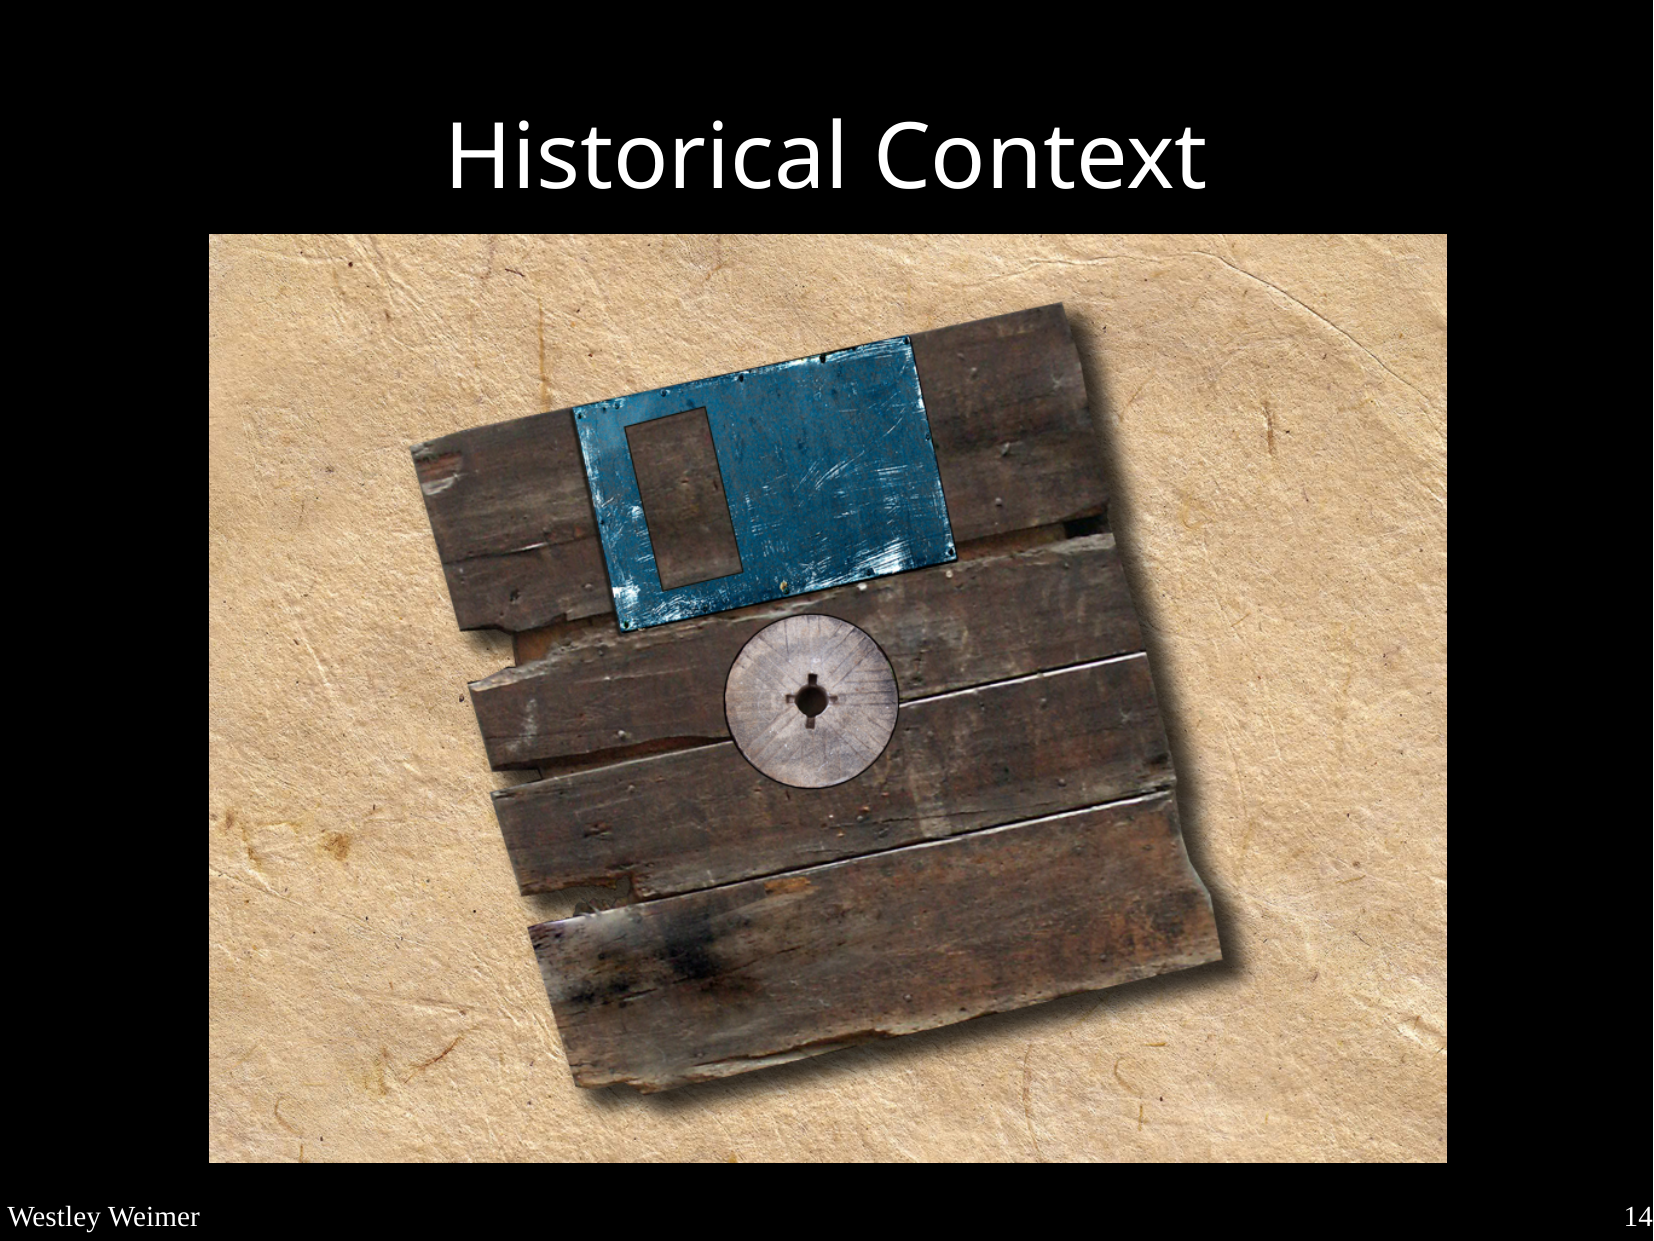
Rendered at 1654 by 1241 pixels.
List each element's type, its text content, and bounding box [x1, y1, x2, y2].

picture [209, 234, 1447, 1163]
title Historical Context [82, 49, 1571, 257]
